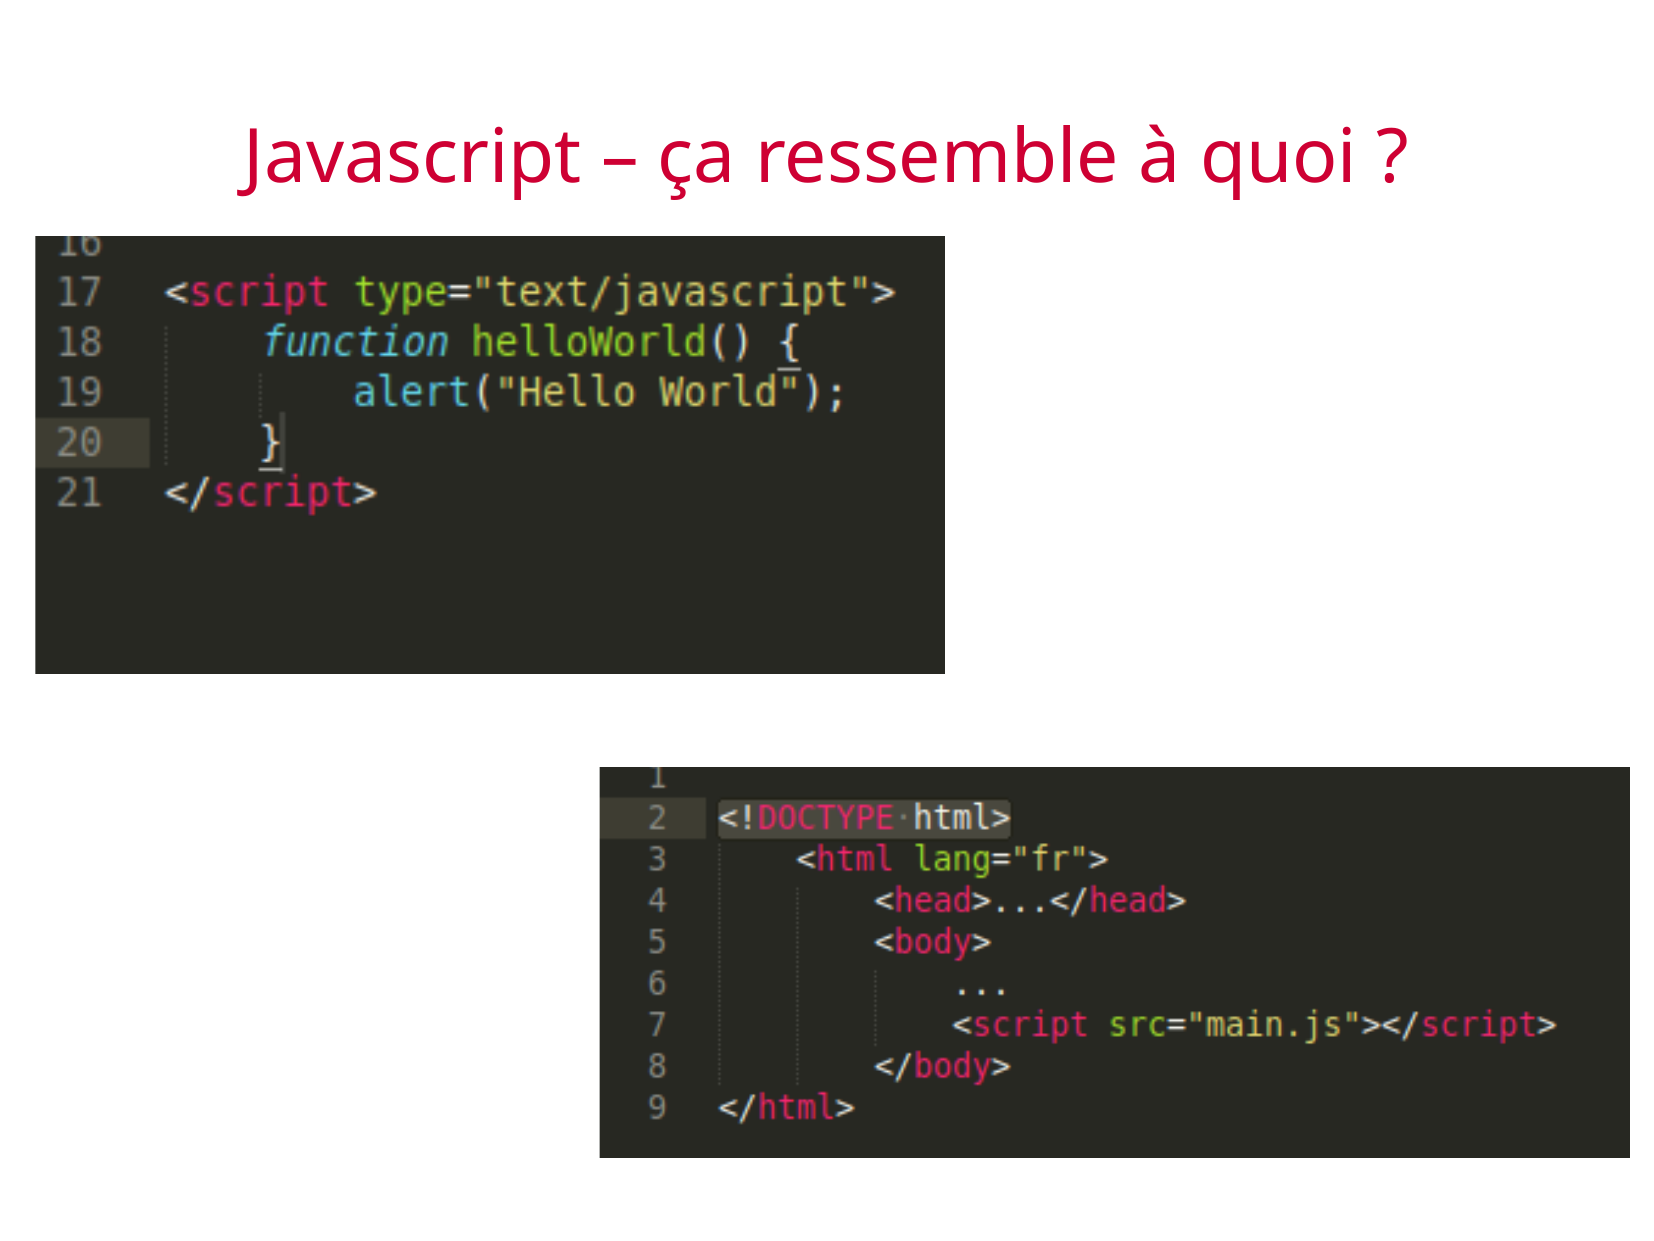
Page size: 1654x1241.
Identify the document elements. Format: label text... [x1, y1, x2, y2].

picture [599, 767, 1630, 1158]
title Javascript – ça ressemble à quoi ? [82, 49, 1571, 257]
picture [35, 236, 945, 674]
